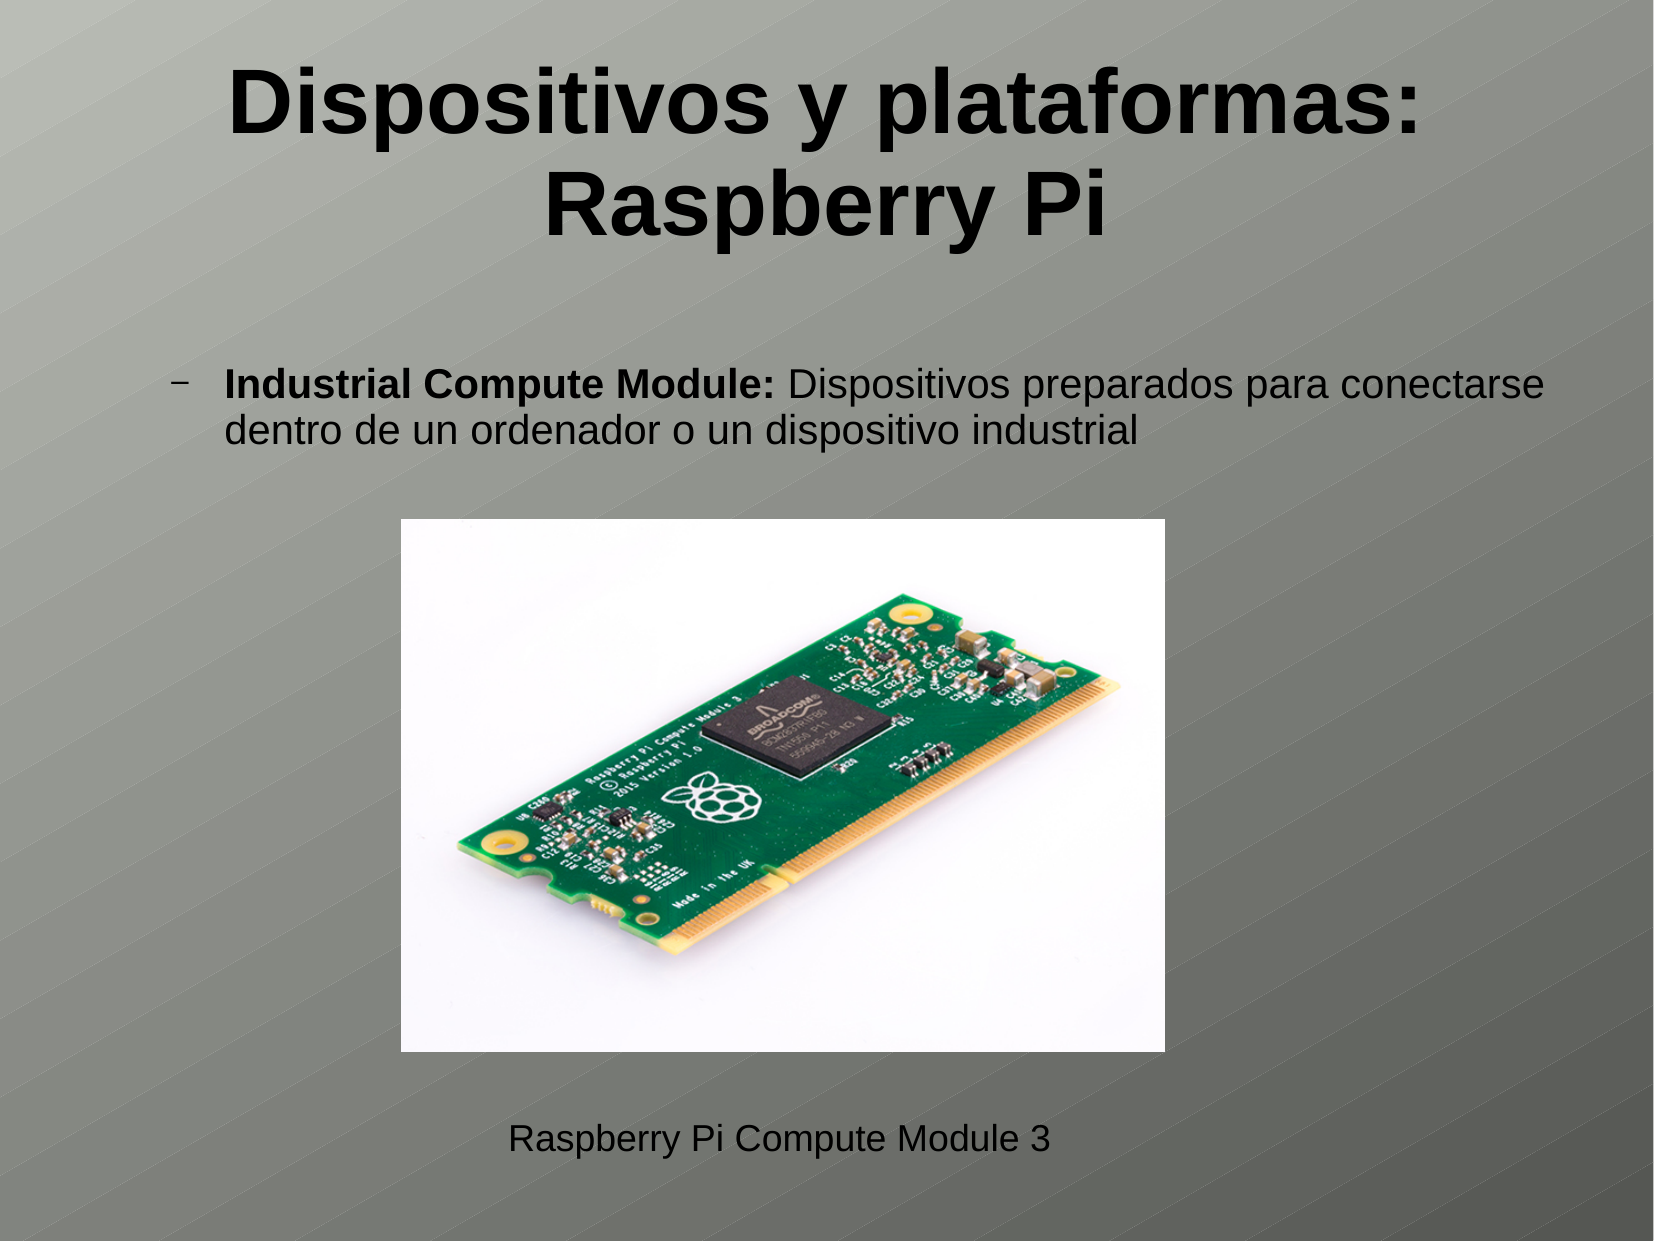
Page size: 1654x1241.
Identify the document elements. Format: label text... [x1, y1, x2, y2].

picture [401, 519, 1165, 1052]
list Industrial Compute Module: Dispositivos preparados para conectarse dentro de un ordenador o un dispositivo industrial [82, 290, 1571, 1182]
text_box Raspberry Pi Compute Module 3 [354, 1110, 1205, 1168]
title Dispositivos y plataformas: Raspberry Pi [82, 49, 1571, 257]
